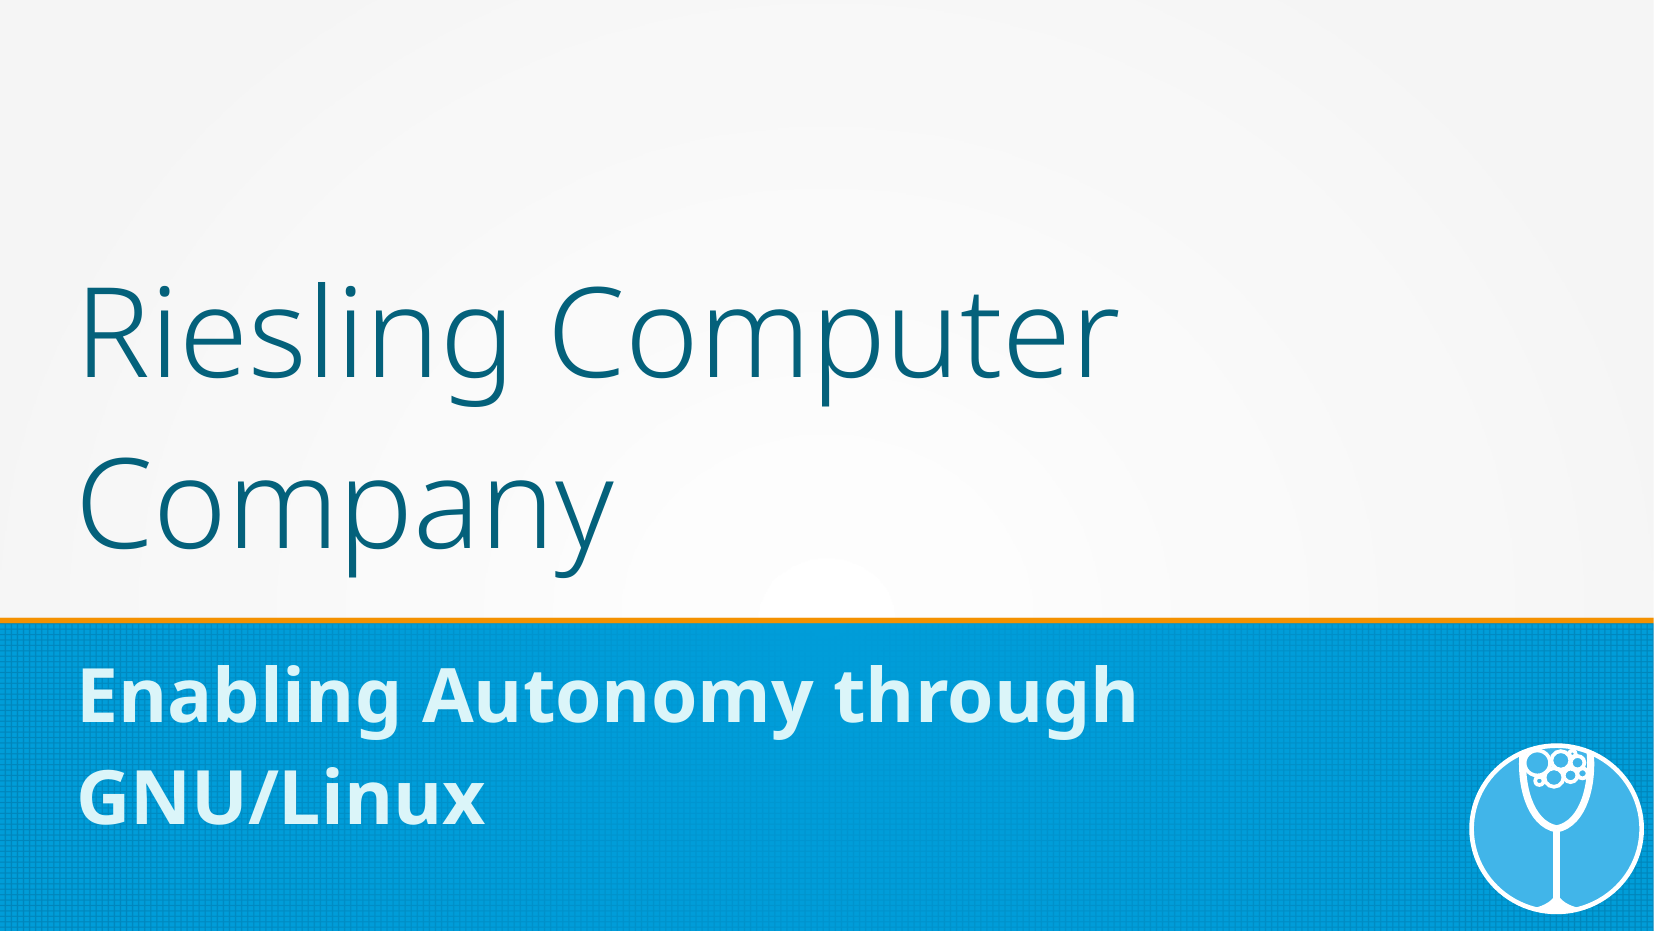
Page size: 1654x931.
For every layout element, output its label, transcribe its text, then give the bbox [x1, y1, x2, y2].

picture [0, 0, 1654, 623]
title Riesling Computer Company [75, 37, 1564, 585]
subtitle Enabling Autonomy through GNU/Linux [76, 641, 1564, 833]
